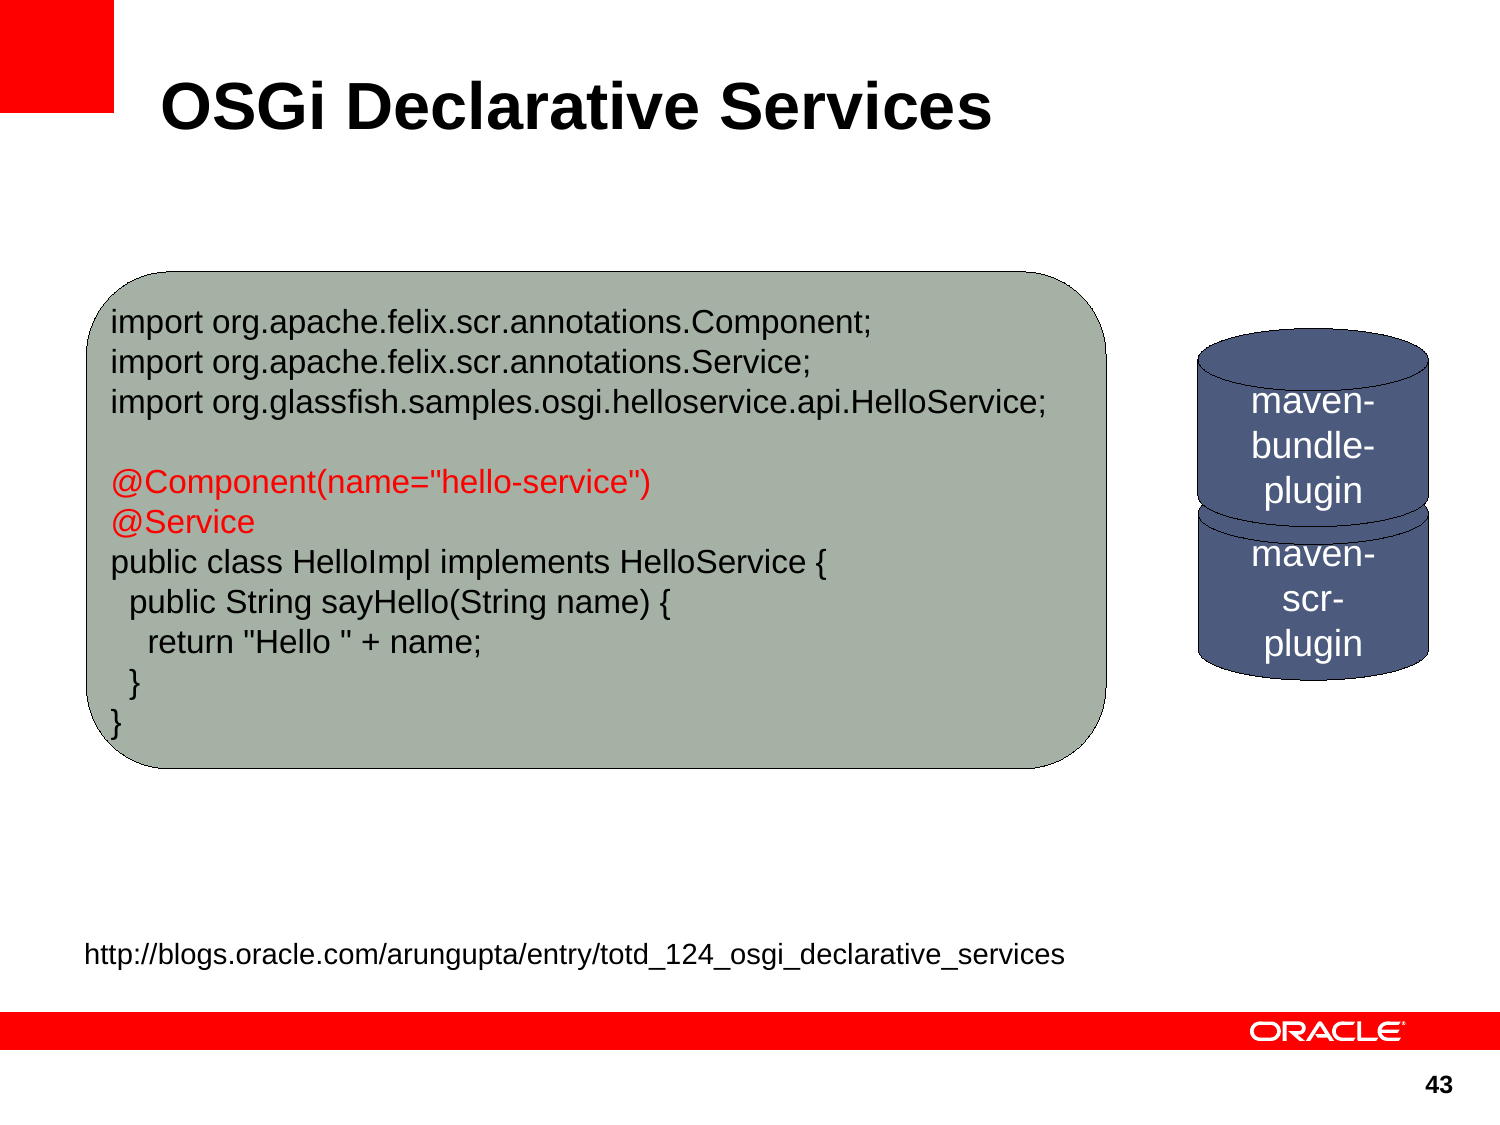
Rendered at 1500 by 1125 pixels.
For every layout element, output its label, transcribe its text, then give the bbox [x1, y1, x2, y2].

text_box import org.apache.felix.scr.annotations.Component; import org.apache.felix.scr.annotations.Service; import org.glassfish.samples.osgi.helloservice.api.HelloService; @Component(name="hello-service") @Service public class HelloImpl implements HelloService { public String sayHello(String name) { return "Hello " + name; } } [86, 271, 1107, 769]
text_box maven- scr- plugin [1198, 505, 1429, 681]
text_box maven- bundle- plugin [1197, 328, 1429, 527]
title OSGi Declarative Services [145, 41, 1390, 171]
text_box http://blogs.oracle.com/arungupta/entry/totd_124_osgi_declarative_services [84, 934, 1066, 970]
picture [0, 0, 114, 113]
picture [0, 1012, 1500, 1050]
